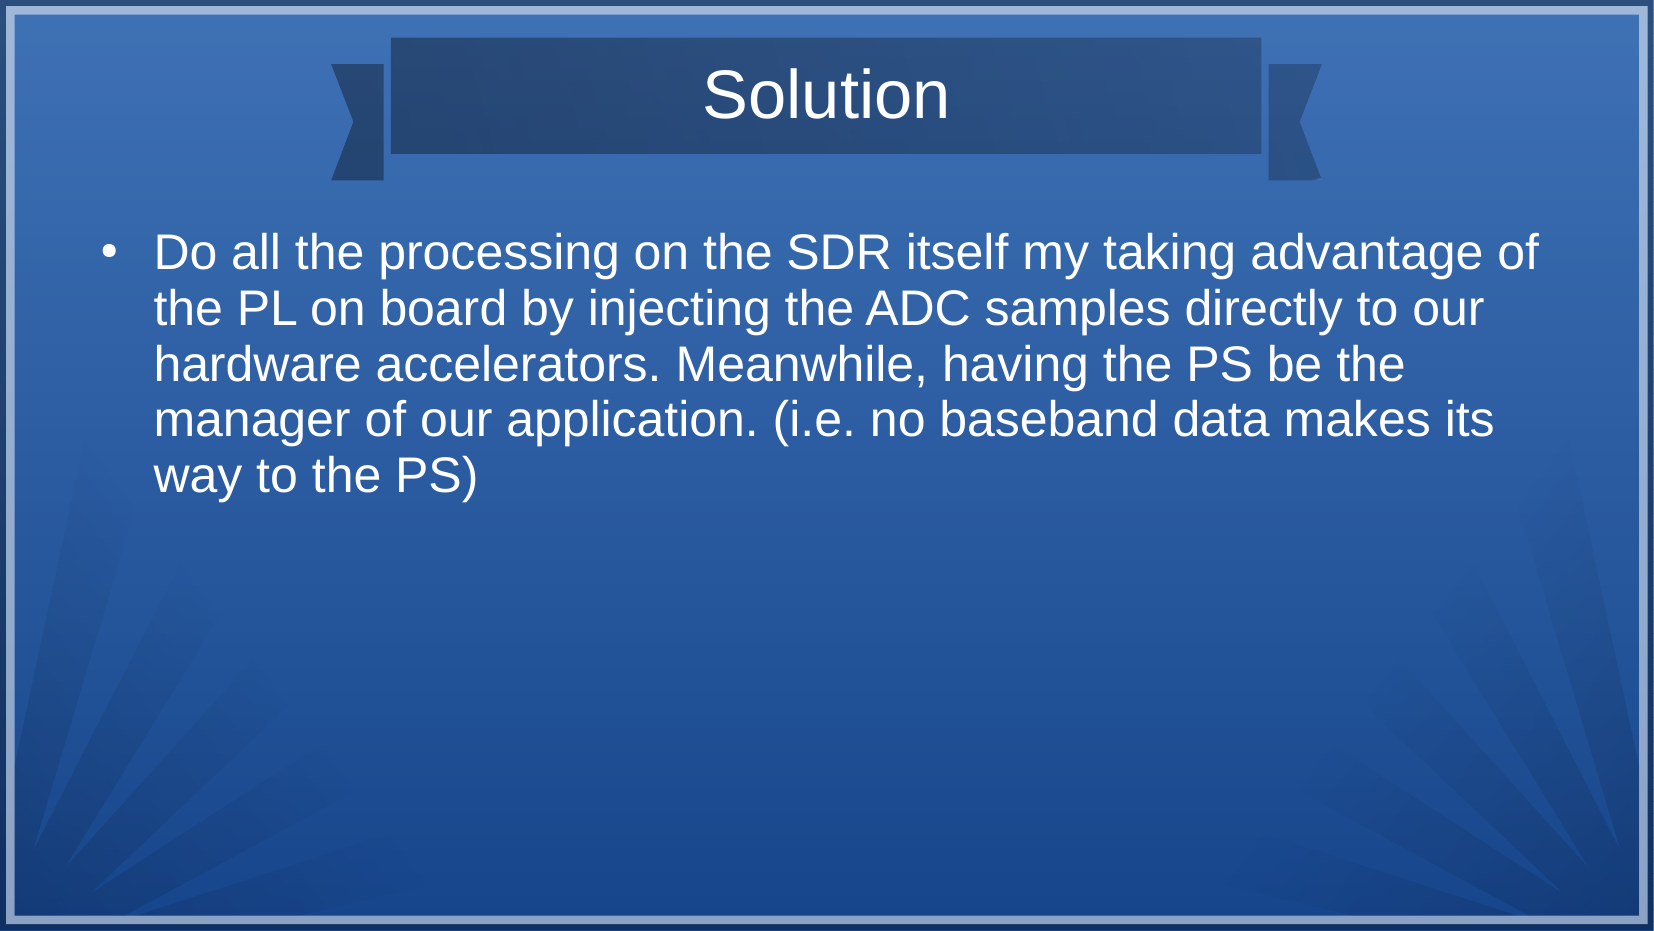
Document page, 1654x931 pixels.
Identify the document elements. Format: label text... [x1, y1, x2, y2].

title Solution [389, 35, 1264, 154]
list Do all the processing on the SDR itself my taking advantage of the PL on board by injecting the ADC samples directly to our hardware accelerators. Meanwhile, having the PS be the manager of our application. (i.e. no baseband data makes its way to the PS) [82, 224, 1571, 848]
